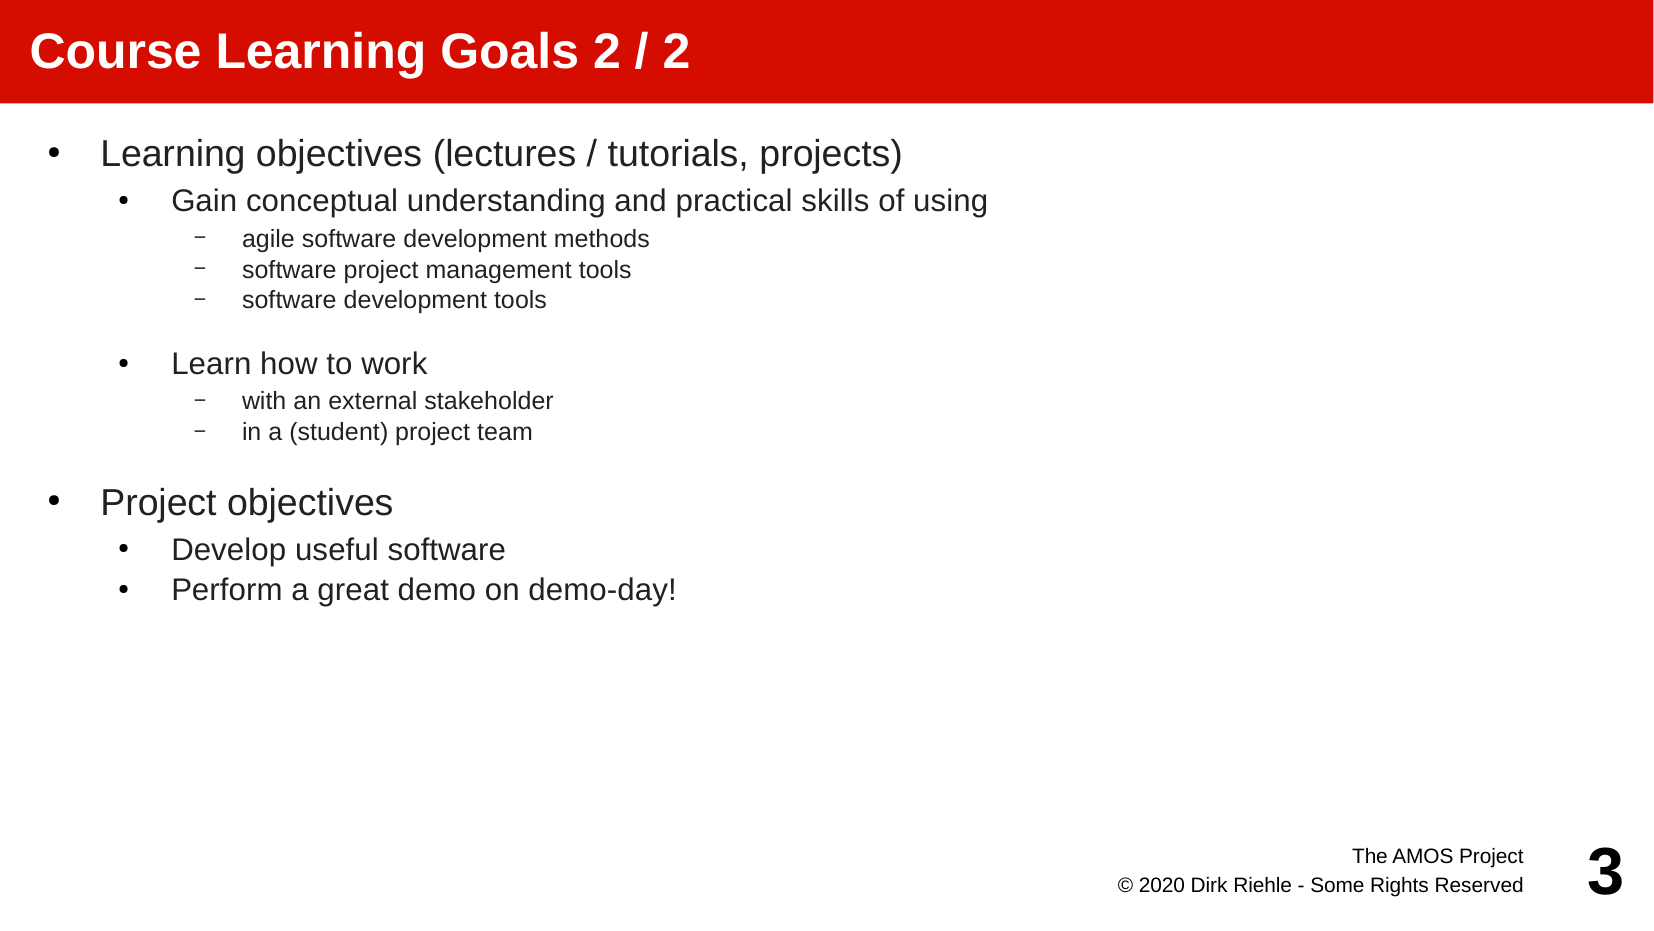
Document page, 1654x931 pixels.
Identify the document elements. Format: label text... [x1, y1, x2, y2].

title Course Learning Goals 2 / 2 [0, 0, 1654, 104]
list Learning objectives (lectures / tutorials, projects) Gain conceptual understanding and practical skills of using agile software development methods software project management tools software development tools Learn how to work with an external stakeholder in a (student) project team Project objectives Develop useful software Perform a great demo on demo-day! [29, 132, 1625, 813]
